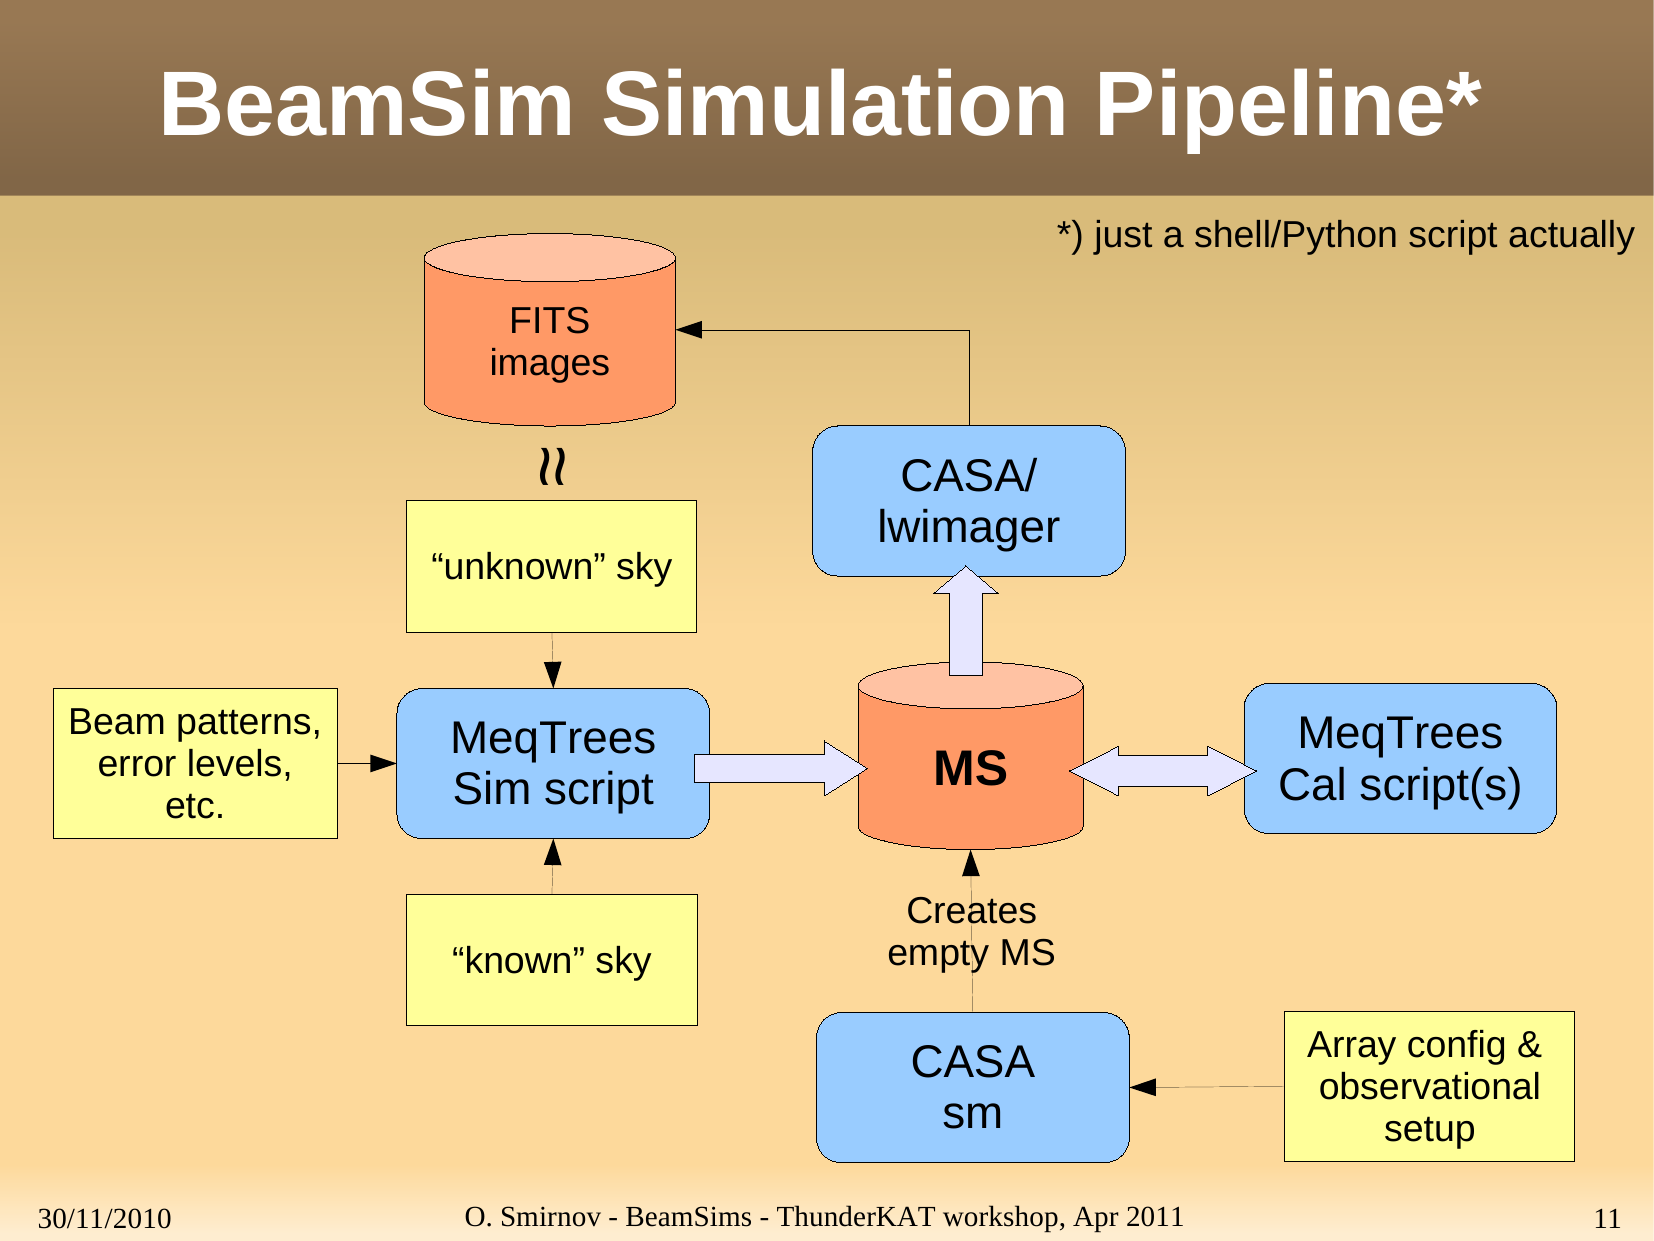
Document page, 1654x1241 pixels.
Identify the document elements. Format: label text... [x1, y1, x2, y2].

title BeamSim Simulation Pipeline* [76, 0, 1565, 208]
text_box CASA/ lwimager [812, 425, 1126, 577]
text_box “known” sky [406, 894, 698, 1026]
picture [0, 0, 1654, 1241]
text_box MeqTrees Sim script [396, 688, 710, 839]
text_box *) just a shell/Python script actually [900, 205, 1651, 263]
text_box Array config & observational setup [1284, 1011, 1575, 1162]
text_box [1069, 746, 1257, 796]
text_box CASA sm [816, 1012, 1130, 1163]
text_box [933, 565, 999, 676]
text_box ≈ [502, 410, 602, 524]
text_box MS [858, 686, 1084, 850]
text_box “unknown” sky [406, 500, 697, 633]
text_box FITS images [424, 260, 676, 425]
text_box MeqTrees Cal script(s) [1244, 683, 1557, 834]
text_box [694, 740, 868, 796]
text_box Beam patterns, error levels, etc. [53, 688, 338, 839]
